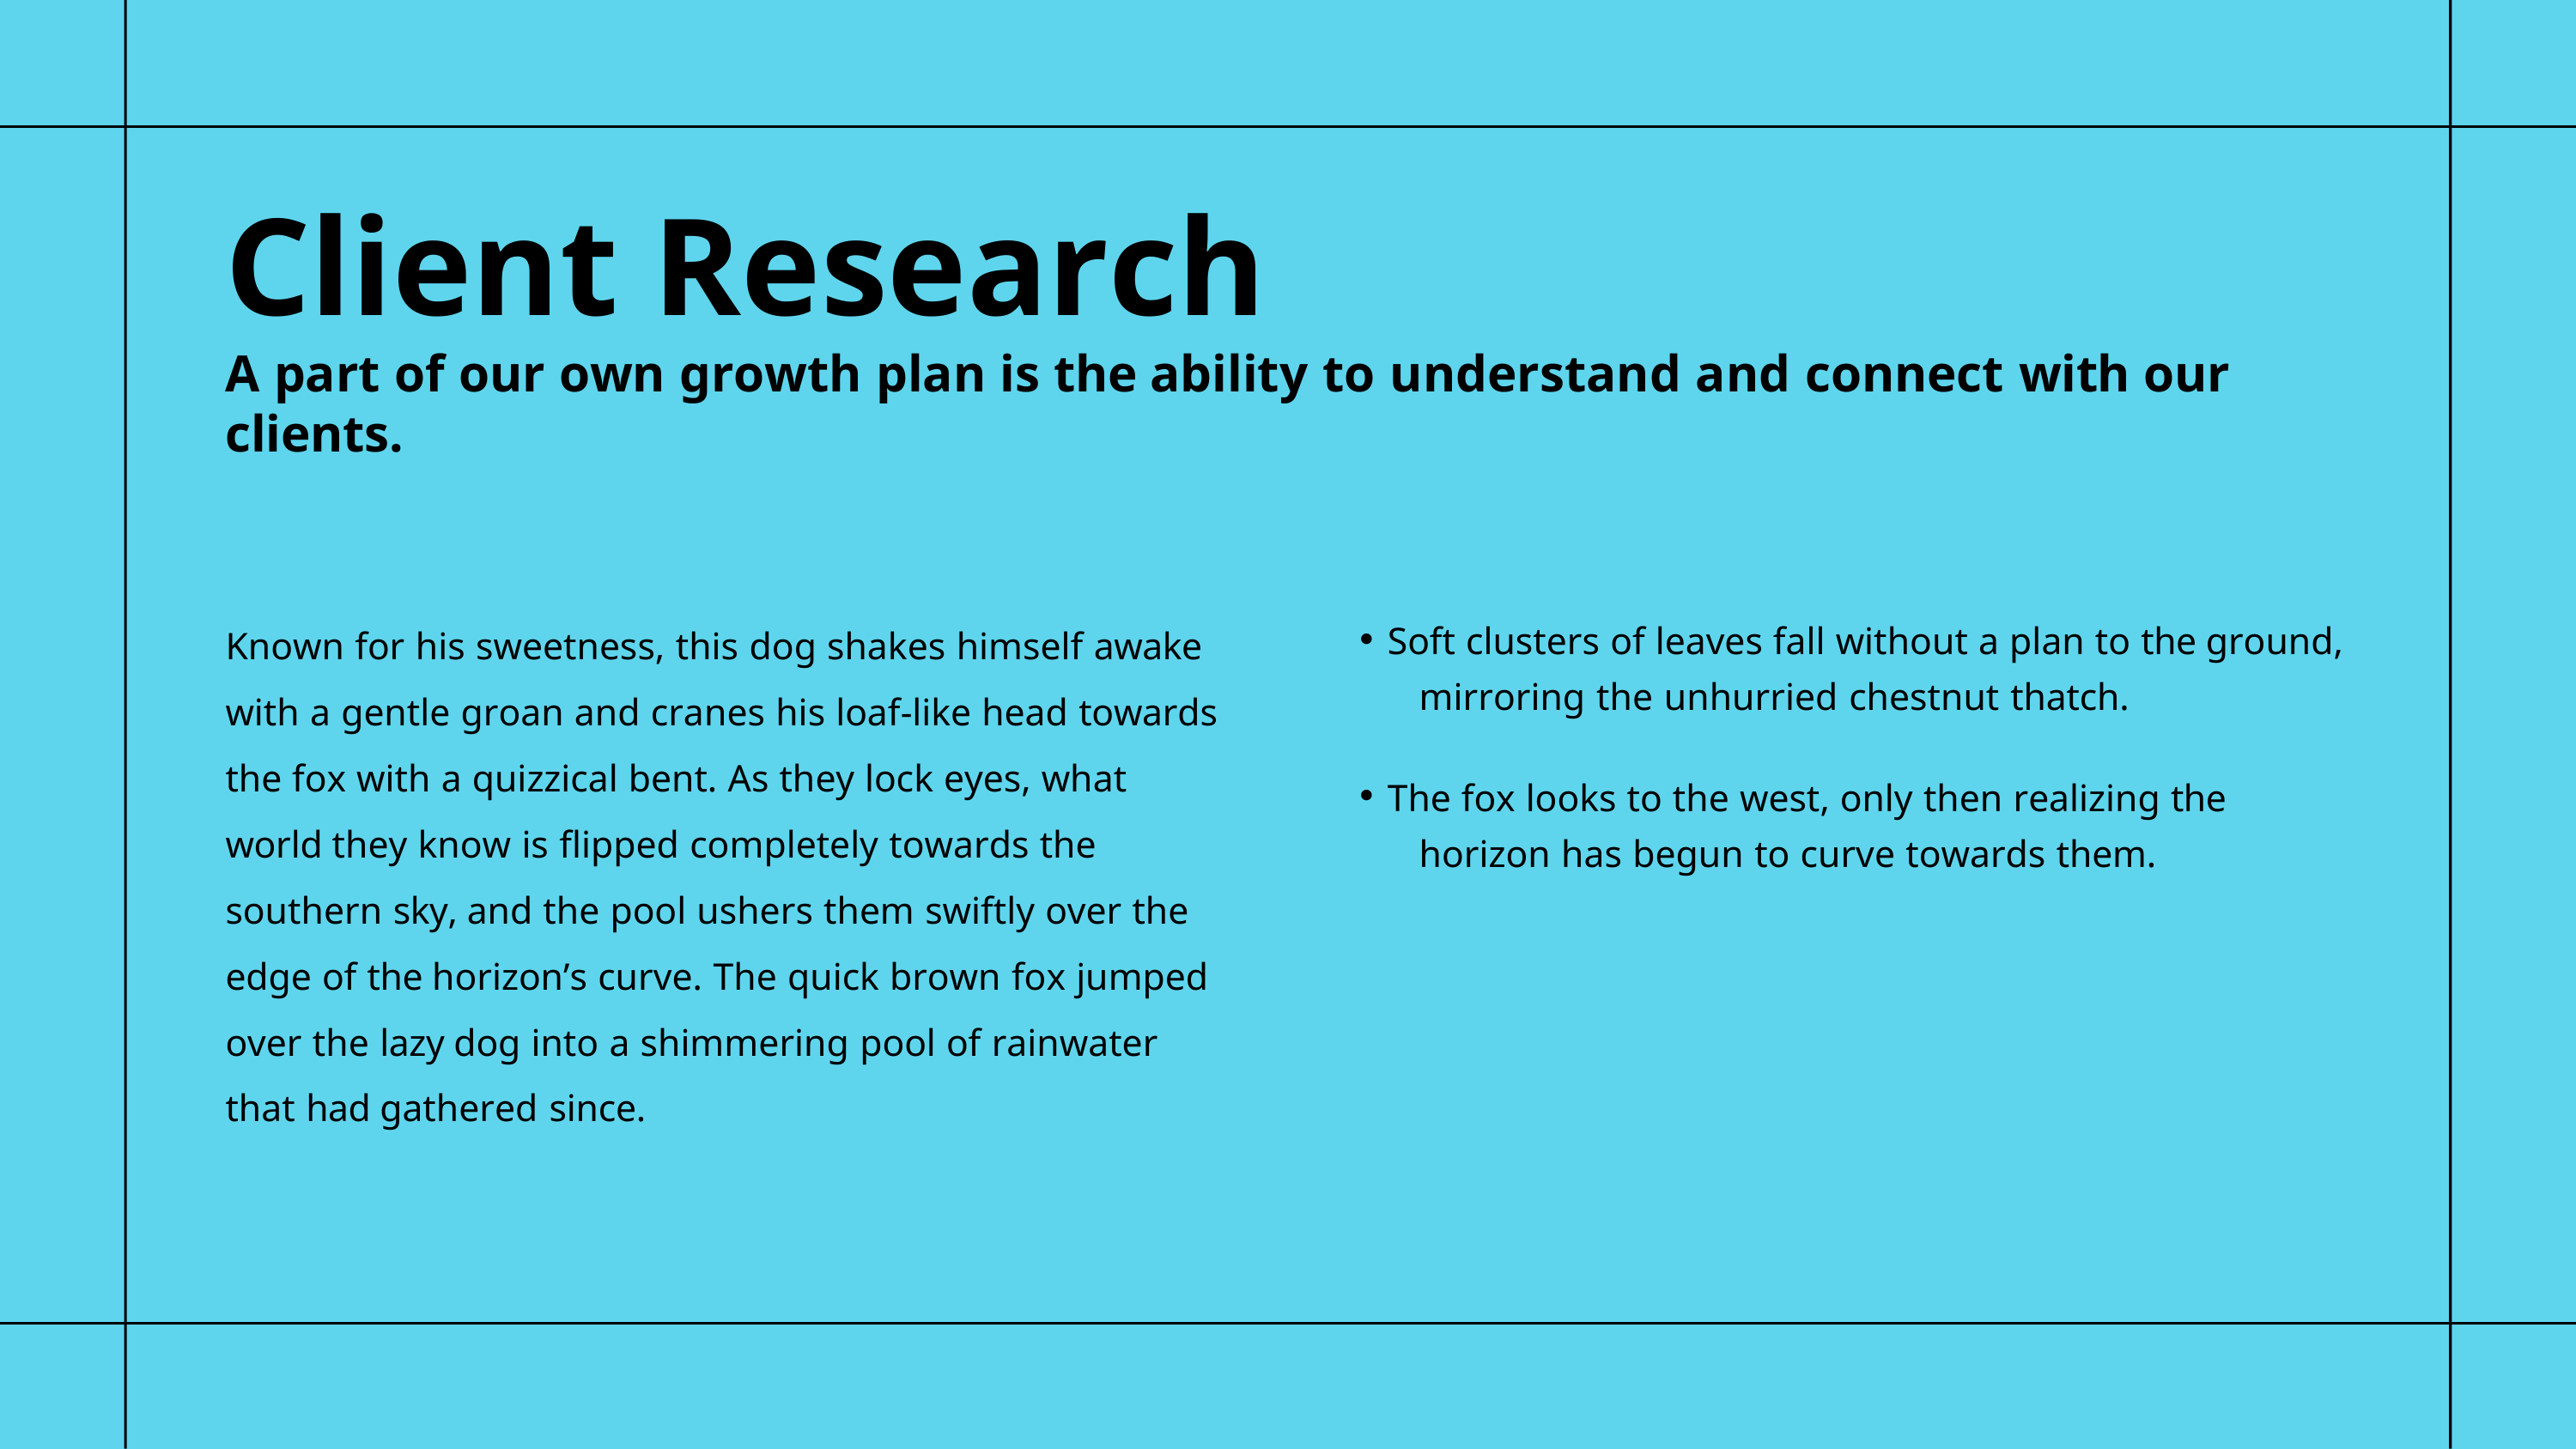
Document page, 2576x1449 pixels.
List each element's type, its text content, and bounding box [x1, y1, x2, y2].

list Known for his sweetness, this dog shakes himself awake with a gentle groan and cranes his loaf-like head towards the fox with a quizzical bent. As they lock eyes, what world they know is flipped completely towards the southern sky, and the pool ushers them swiftly over the edge of the horizon’s curve. The quick brown fox jumped over the lazy dog into a shimmering pool of rainwater that had gathered since. [225, 601, 1224, 1160]
title Client Research A part of our own growth plan is the ability to understand and connect with our clients. [225, 180, 2351, 465]
text_box Soft clusters of leaves fall without a plan to the ground, mirroring the unhurried chestnut thatch. The fox looks to the west, only then realizing the horizon has begun to curve towards them. [1352, 606, 2351, 1165]
